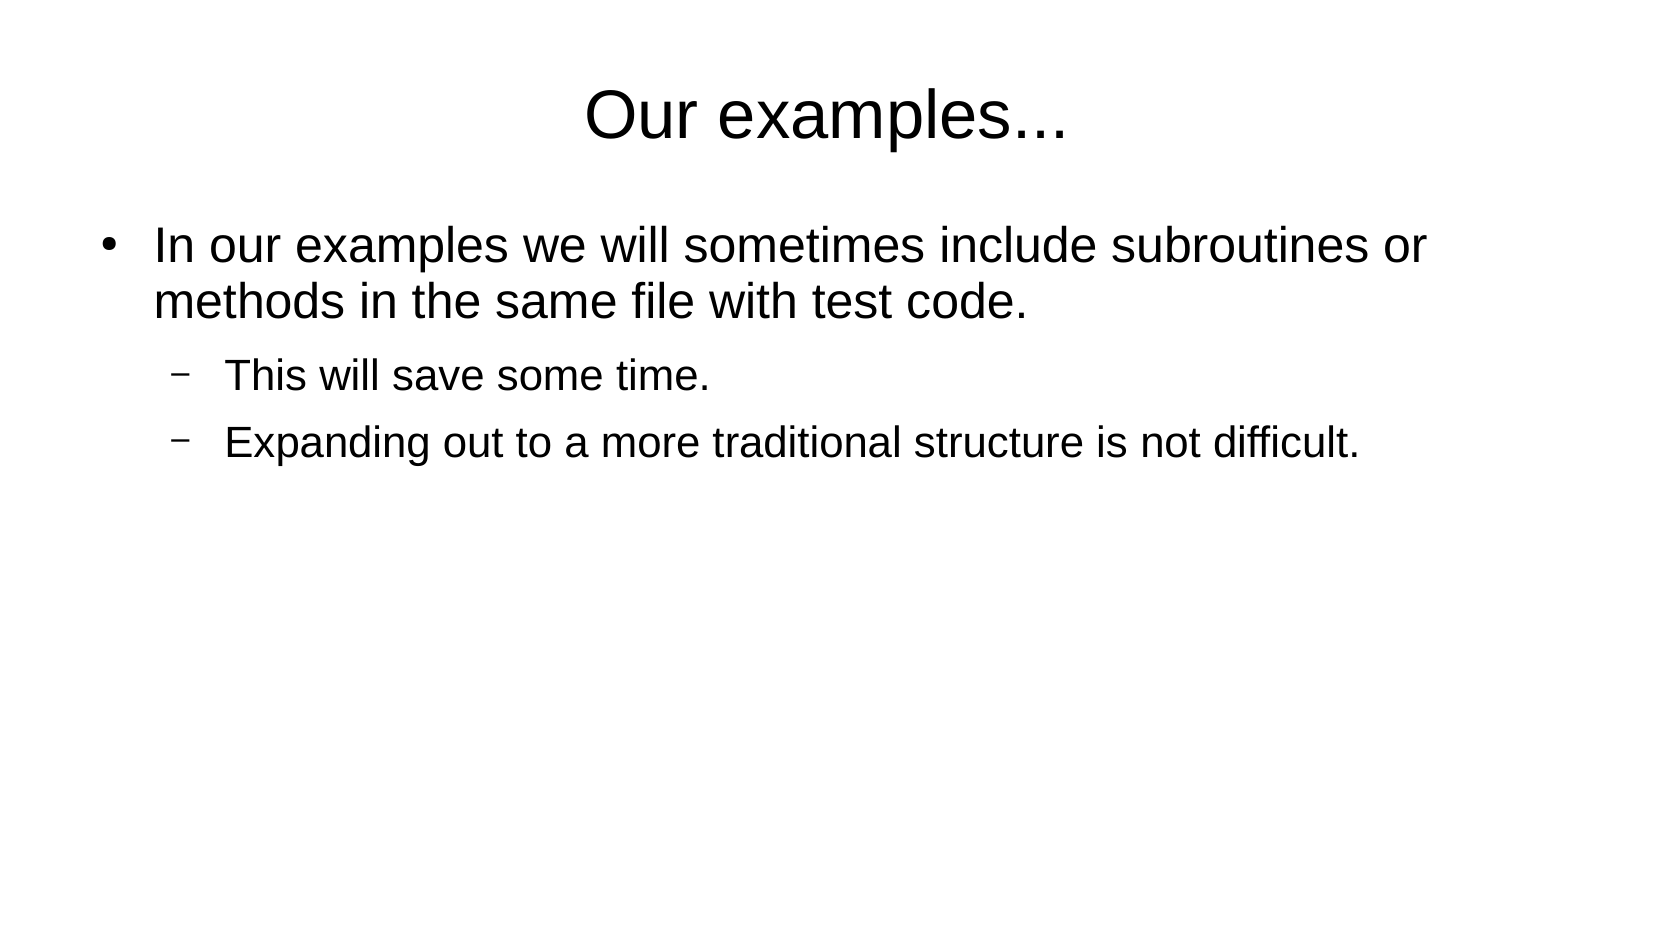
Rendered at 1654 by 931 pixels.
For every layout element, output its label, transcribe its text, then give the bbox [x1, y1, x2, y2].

list In our examples we will sometimes include subroutines or methods in the same file with test code. This will save some time. Expanding out to a more traditional structure is not difficult. [82, 217, 1571, 758]
title Our examples... [82, 37, 1571, 193]
